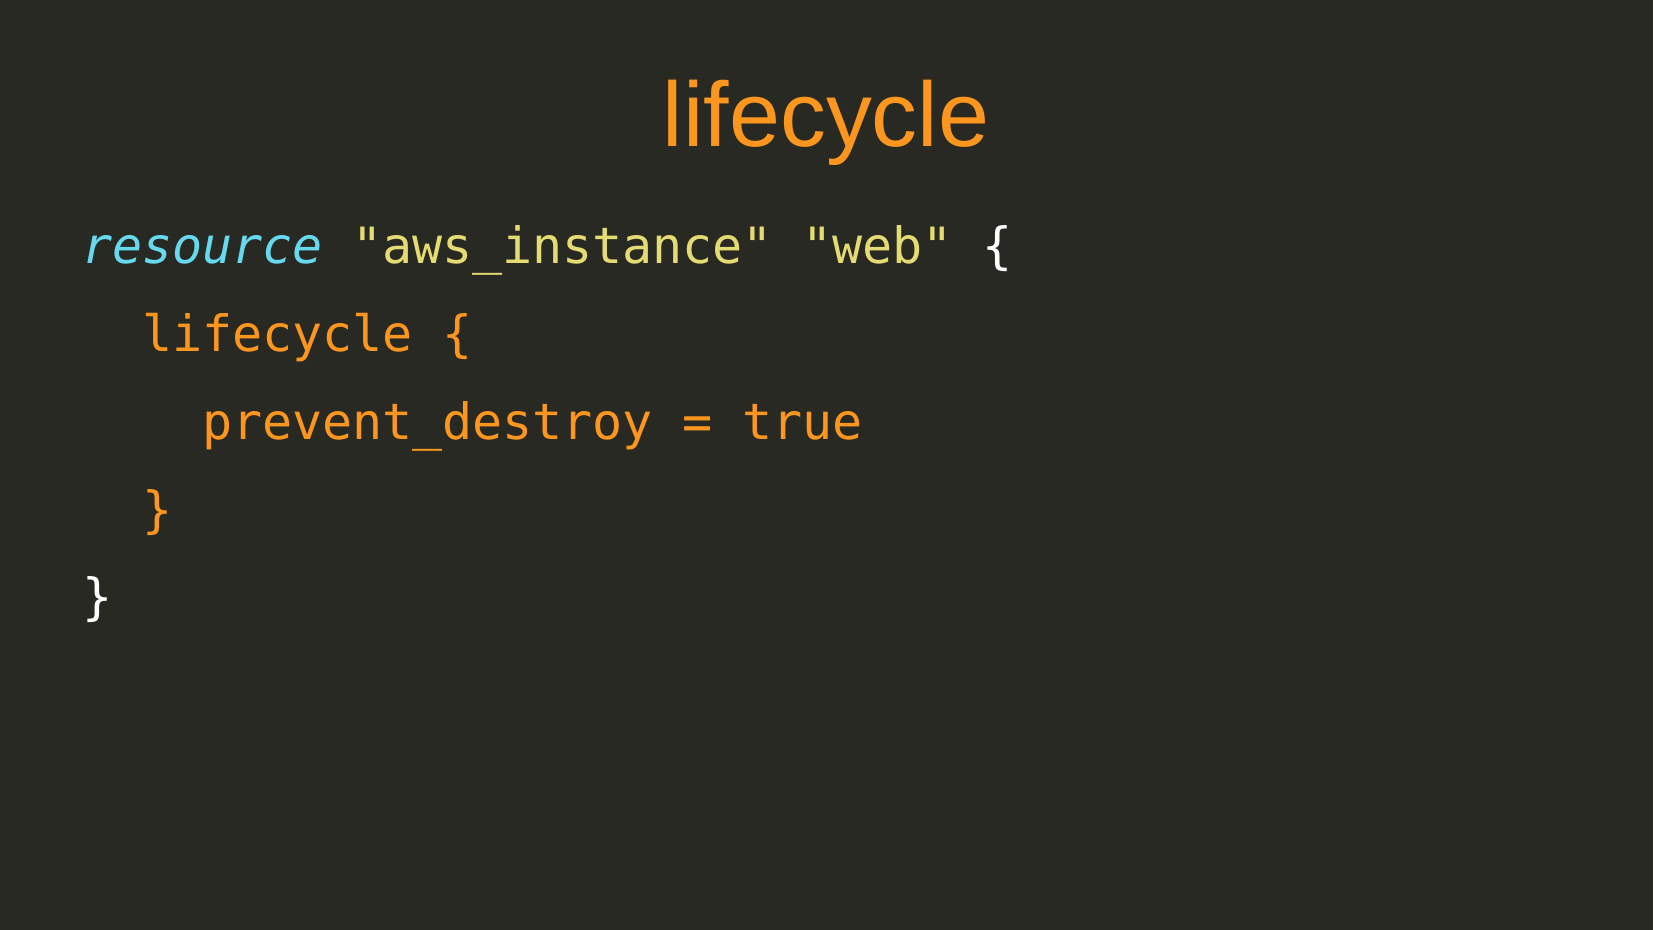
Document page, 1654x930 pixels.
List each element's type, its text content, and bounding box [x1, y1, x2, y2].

title lifecycle [82, 37, 1571, 193]
list resource "aws_instance" "web" { lifecycle { prevent_destroy = true } } [82, 217, 1571, 908]
